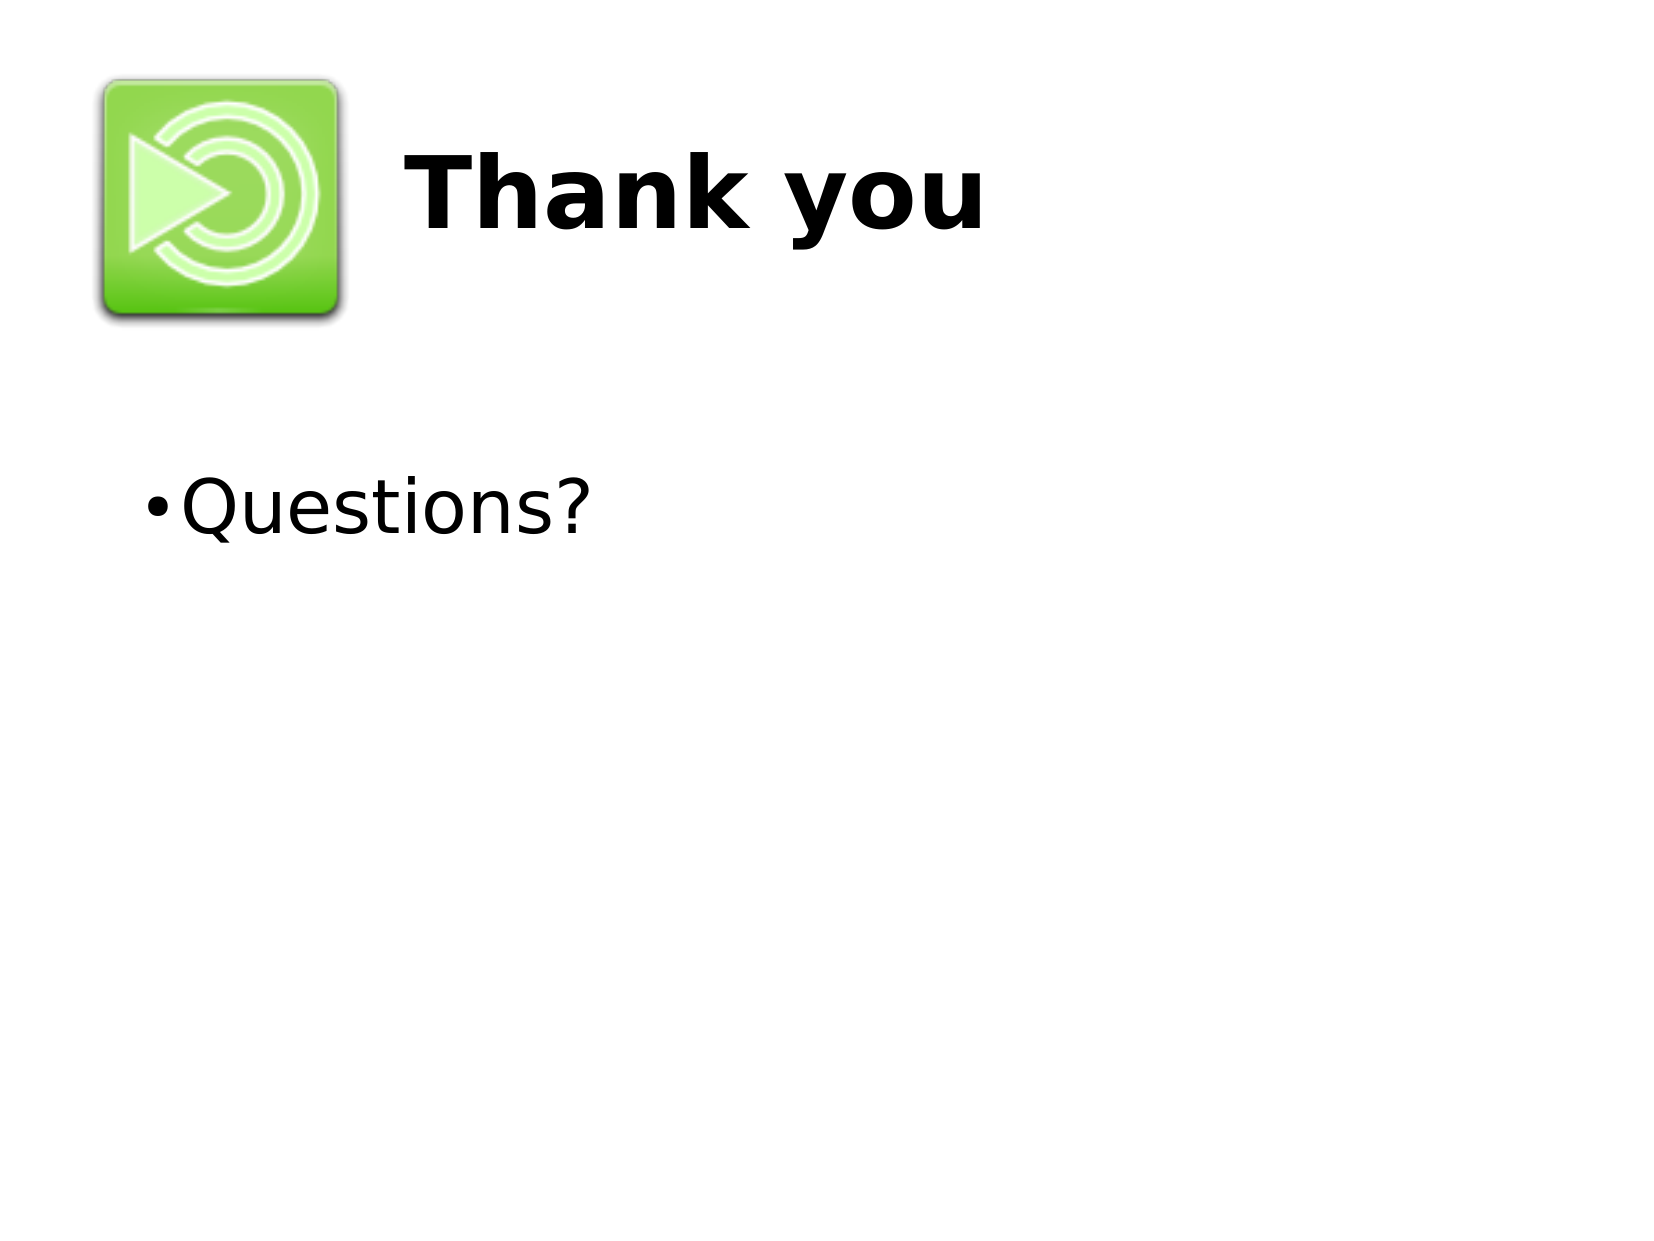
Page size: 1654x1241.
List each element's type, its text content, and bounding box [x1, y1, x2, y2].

text_box Thank you [389, 128, 1583, 260]
text_box Questions? [129, 413, 610, 516]
picture [88, 64, 355, 331]
